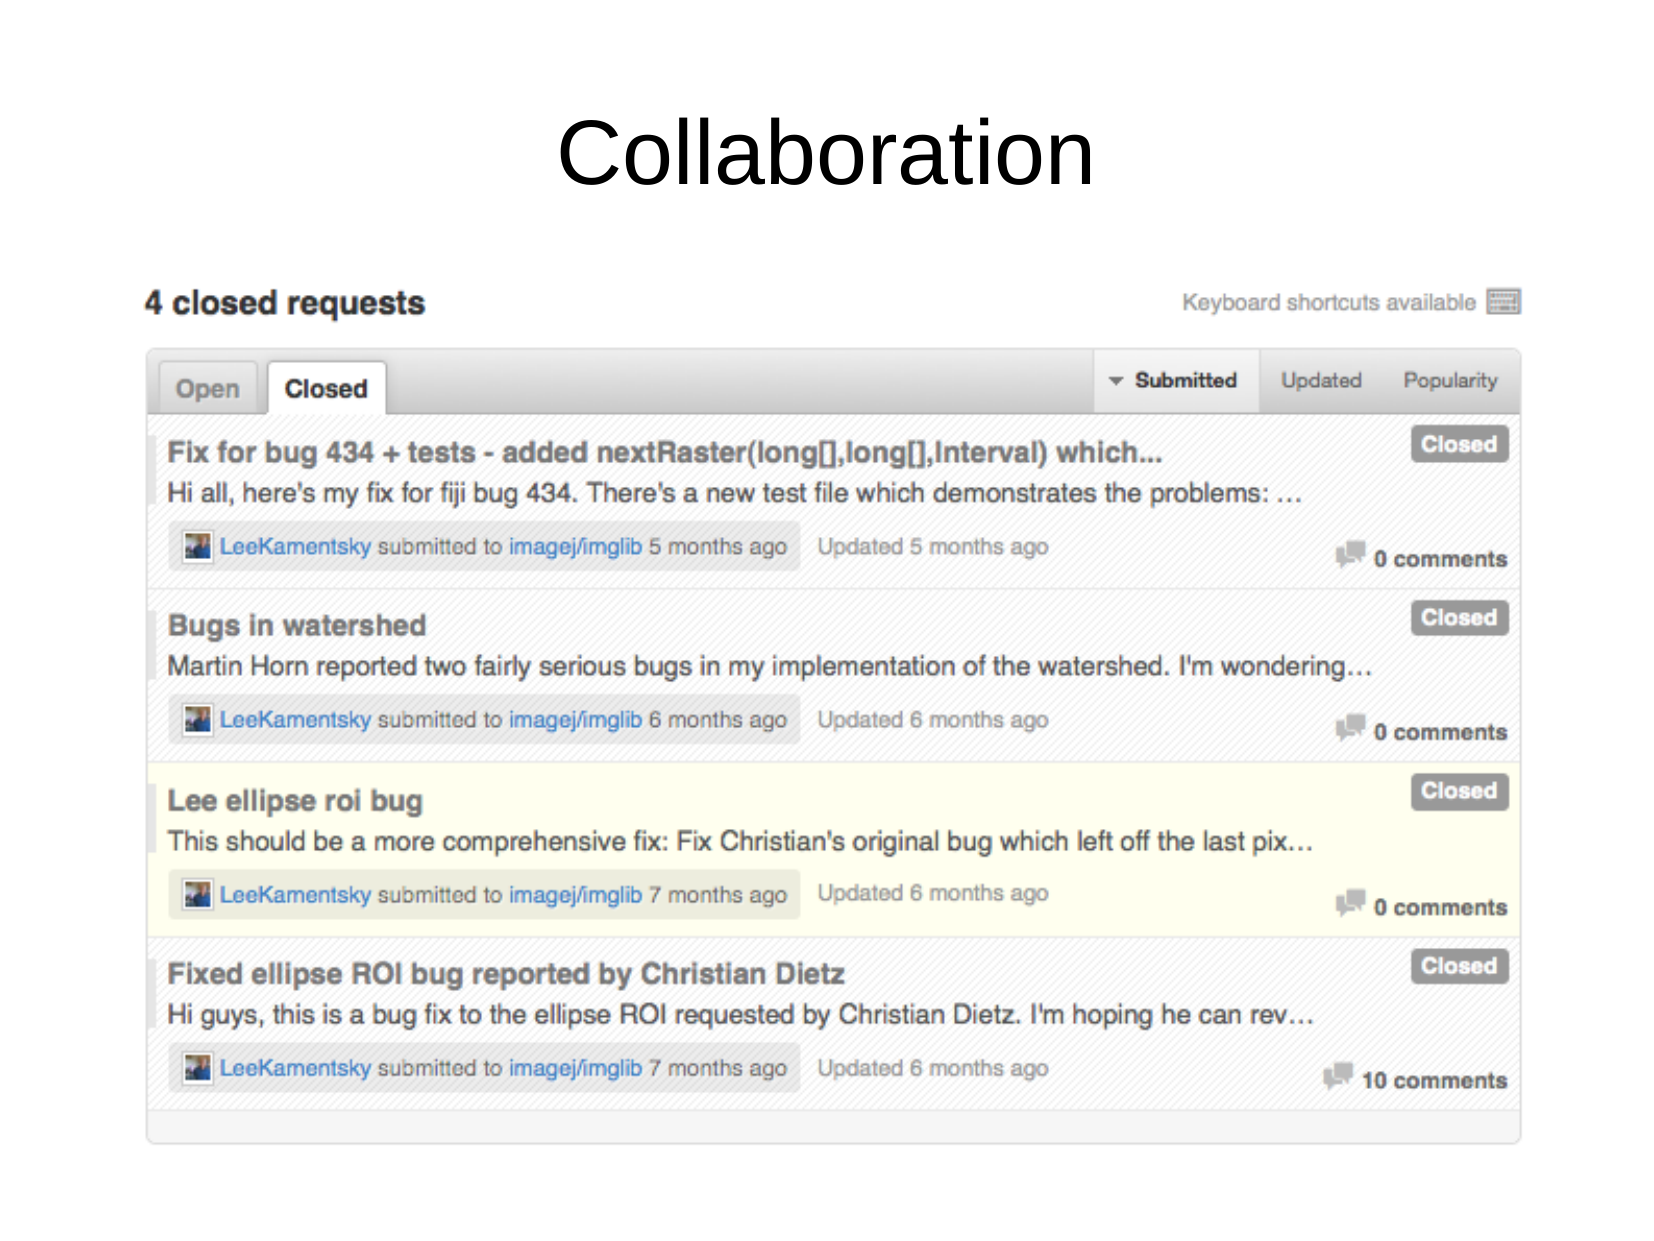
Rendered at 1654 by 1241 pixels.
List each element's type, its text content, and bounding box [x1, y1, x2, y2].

title Collaboration [82, 49, 1571, 257]
picture [115, 269, 1541, 1164]
